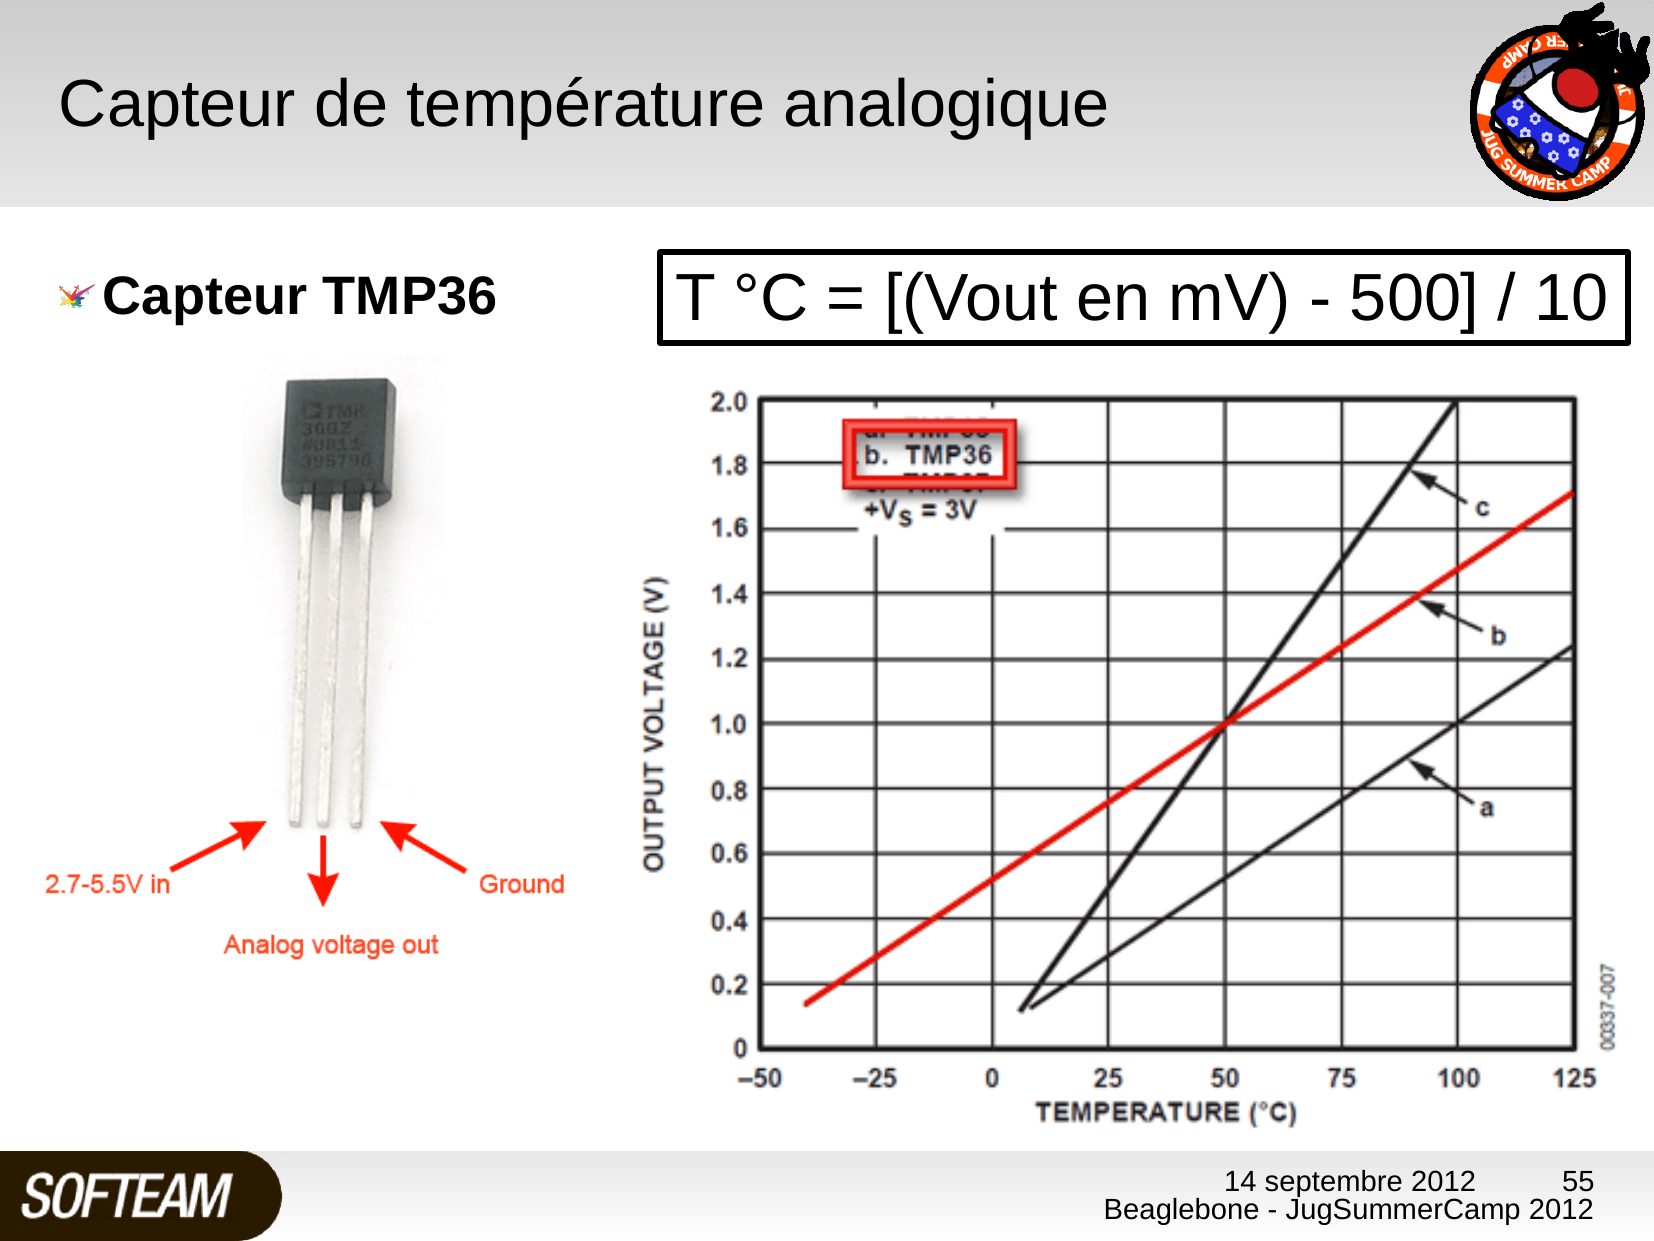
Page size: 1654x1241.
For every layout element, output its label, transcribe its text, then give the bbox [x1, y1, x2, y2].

picture [0, 1151, 286, 1241]
text_box T °C = [(Vout en mV) - 500] / 10 [660, 252, 1628, 344]
title Capteur de température analogique [59, 29, 1359, 178]
picture [1465, 0, 1654, 207]
picture [12, 330, 598, 1010]
picture [629, 351, 1654, 1149]
list Capteur TMP36 [59, 265, 1595, 985]
